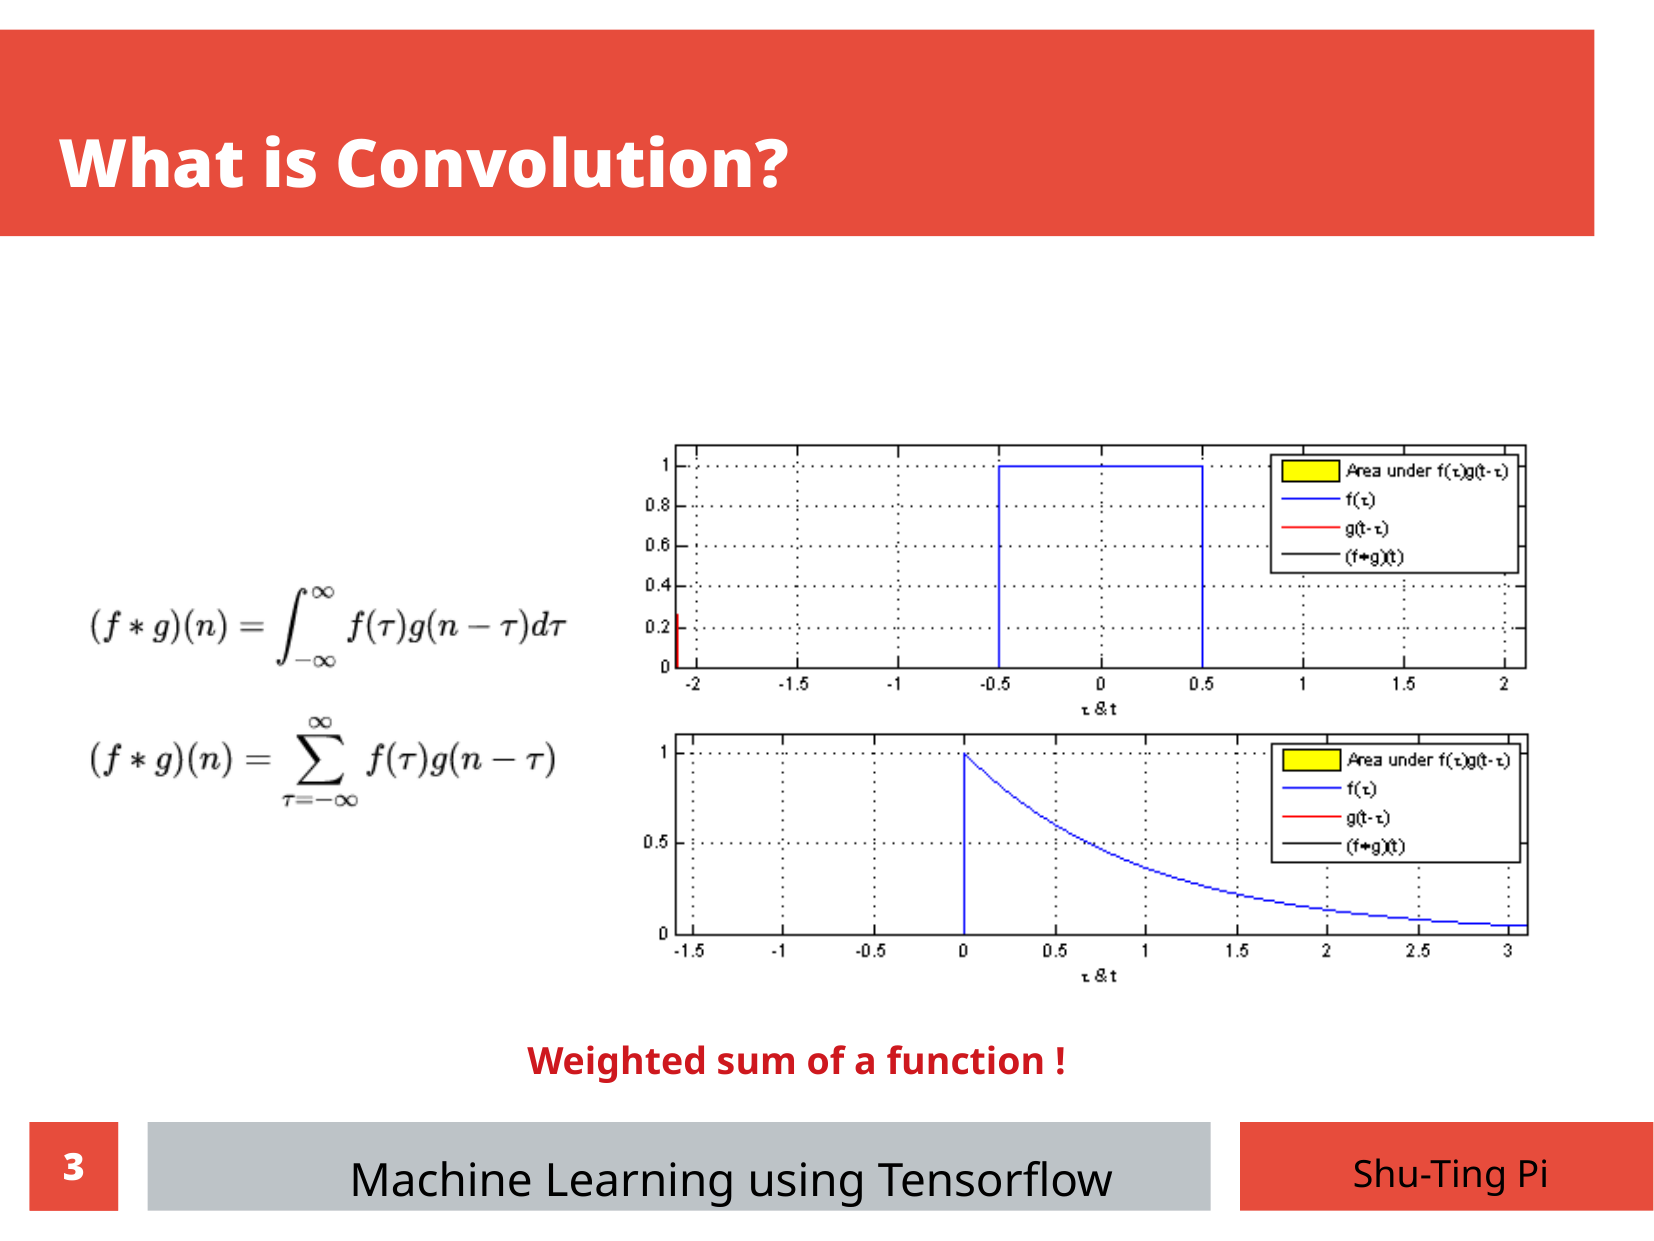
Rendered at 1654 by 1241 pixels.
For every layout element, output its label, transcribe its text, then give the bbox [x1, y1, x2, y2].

picture [71, 700, 586, 836]
title What is Convolution? [59, 59, 1595, 207]
picture [639, 730, 1533, 988]
picture [641, 441, 1531, 721]
picture [71, 568, 588, 692]
text_box Machine Learning using Tensorflow [334, 1139, 1220, 1241]
text_box Weighted sum of a function ! [512, 1027, 1012, 1090]
text_box Shu-Ting Pi [1338, 1140, 1573, 1203]
